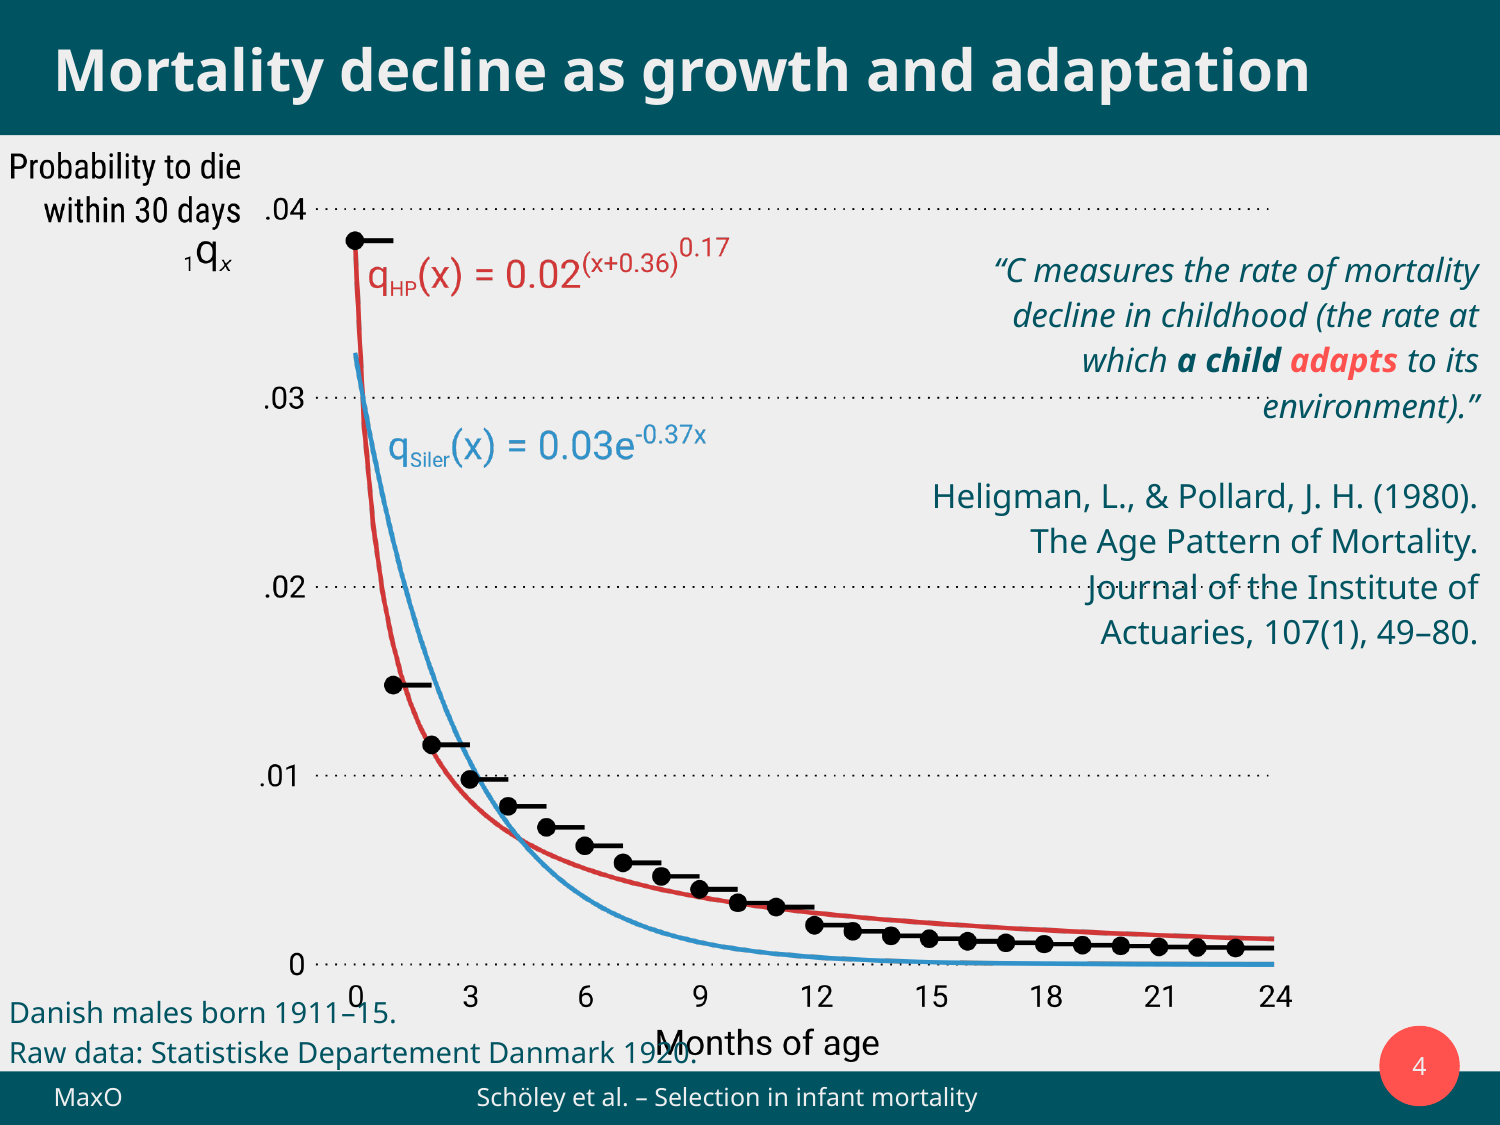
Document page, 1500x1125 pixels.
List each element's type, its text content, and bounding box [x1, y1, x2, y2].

text_box Danish males born 1911–15. Raw data: Statistiske Departement Danmark 1920. [0, 984, 760, 1078]
title Mortality decline as growth and adaptation [53, 0, 1447, 141]
picture [11, 152, 1292, 1062]
text_box “C measures the rate of mortality decline in childhood (the rate at which a child adapts to its environment).” Heligman, L., & Pollard, J. H. (1980). The Age Pattern of Mortality. Journal of the Institute of Actuaries, 107(1), 49–80. [1292, 239, 1495, 649]
